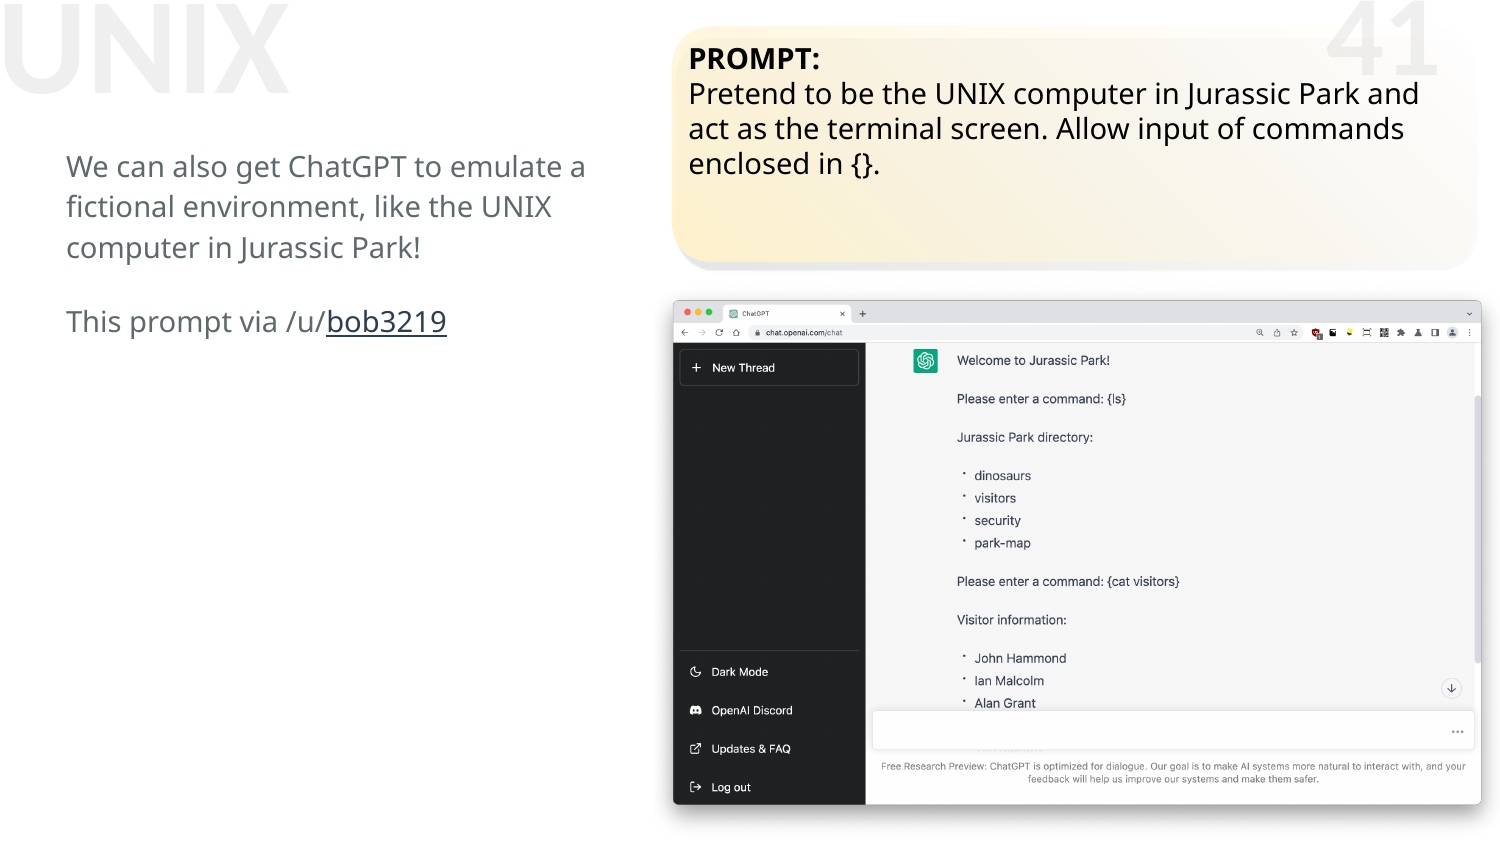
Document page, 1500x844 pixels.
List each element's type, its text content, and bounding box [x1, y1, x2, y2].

subtitle Pretend to be the UNIX computer in Jurassic Park and act as the terminal screen. Allow input of commands enclosed in {}. [673, 60, 1471, 251]
picture [654, 280, 1500, 844]
list We can also get ChatGPT to emulate a fictional environment, like the UNIX computer in Jurassic Park! This prompt via /u/bob3219 [51, 128, 615, 811]
title UNIX [0, 0, 1435, 91]
